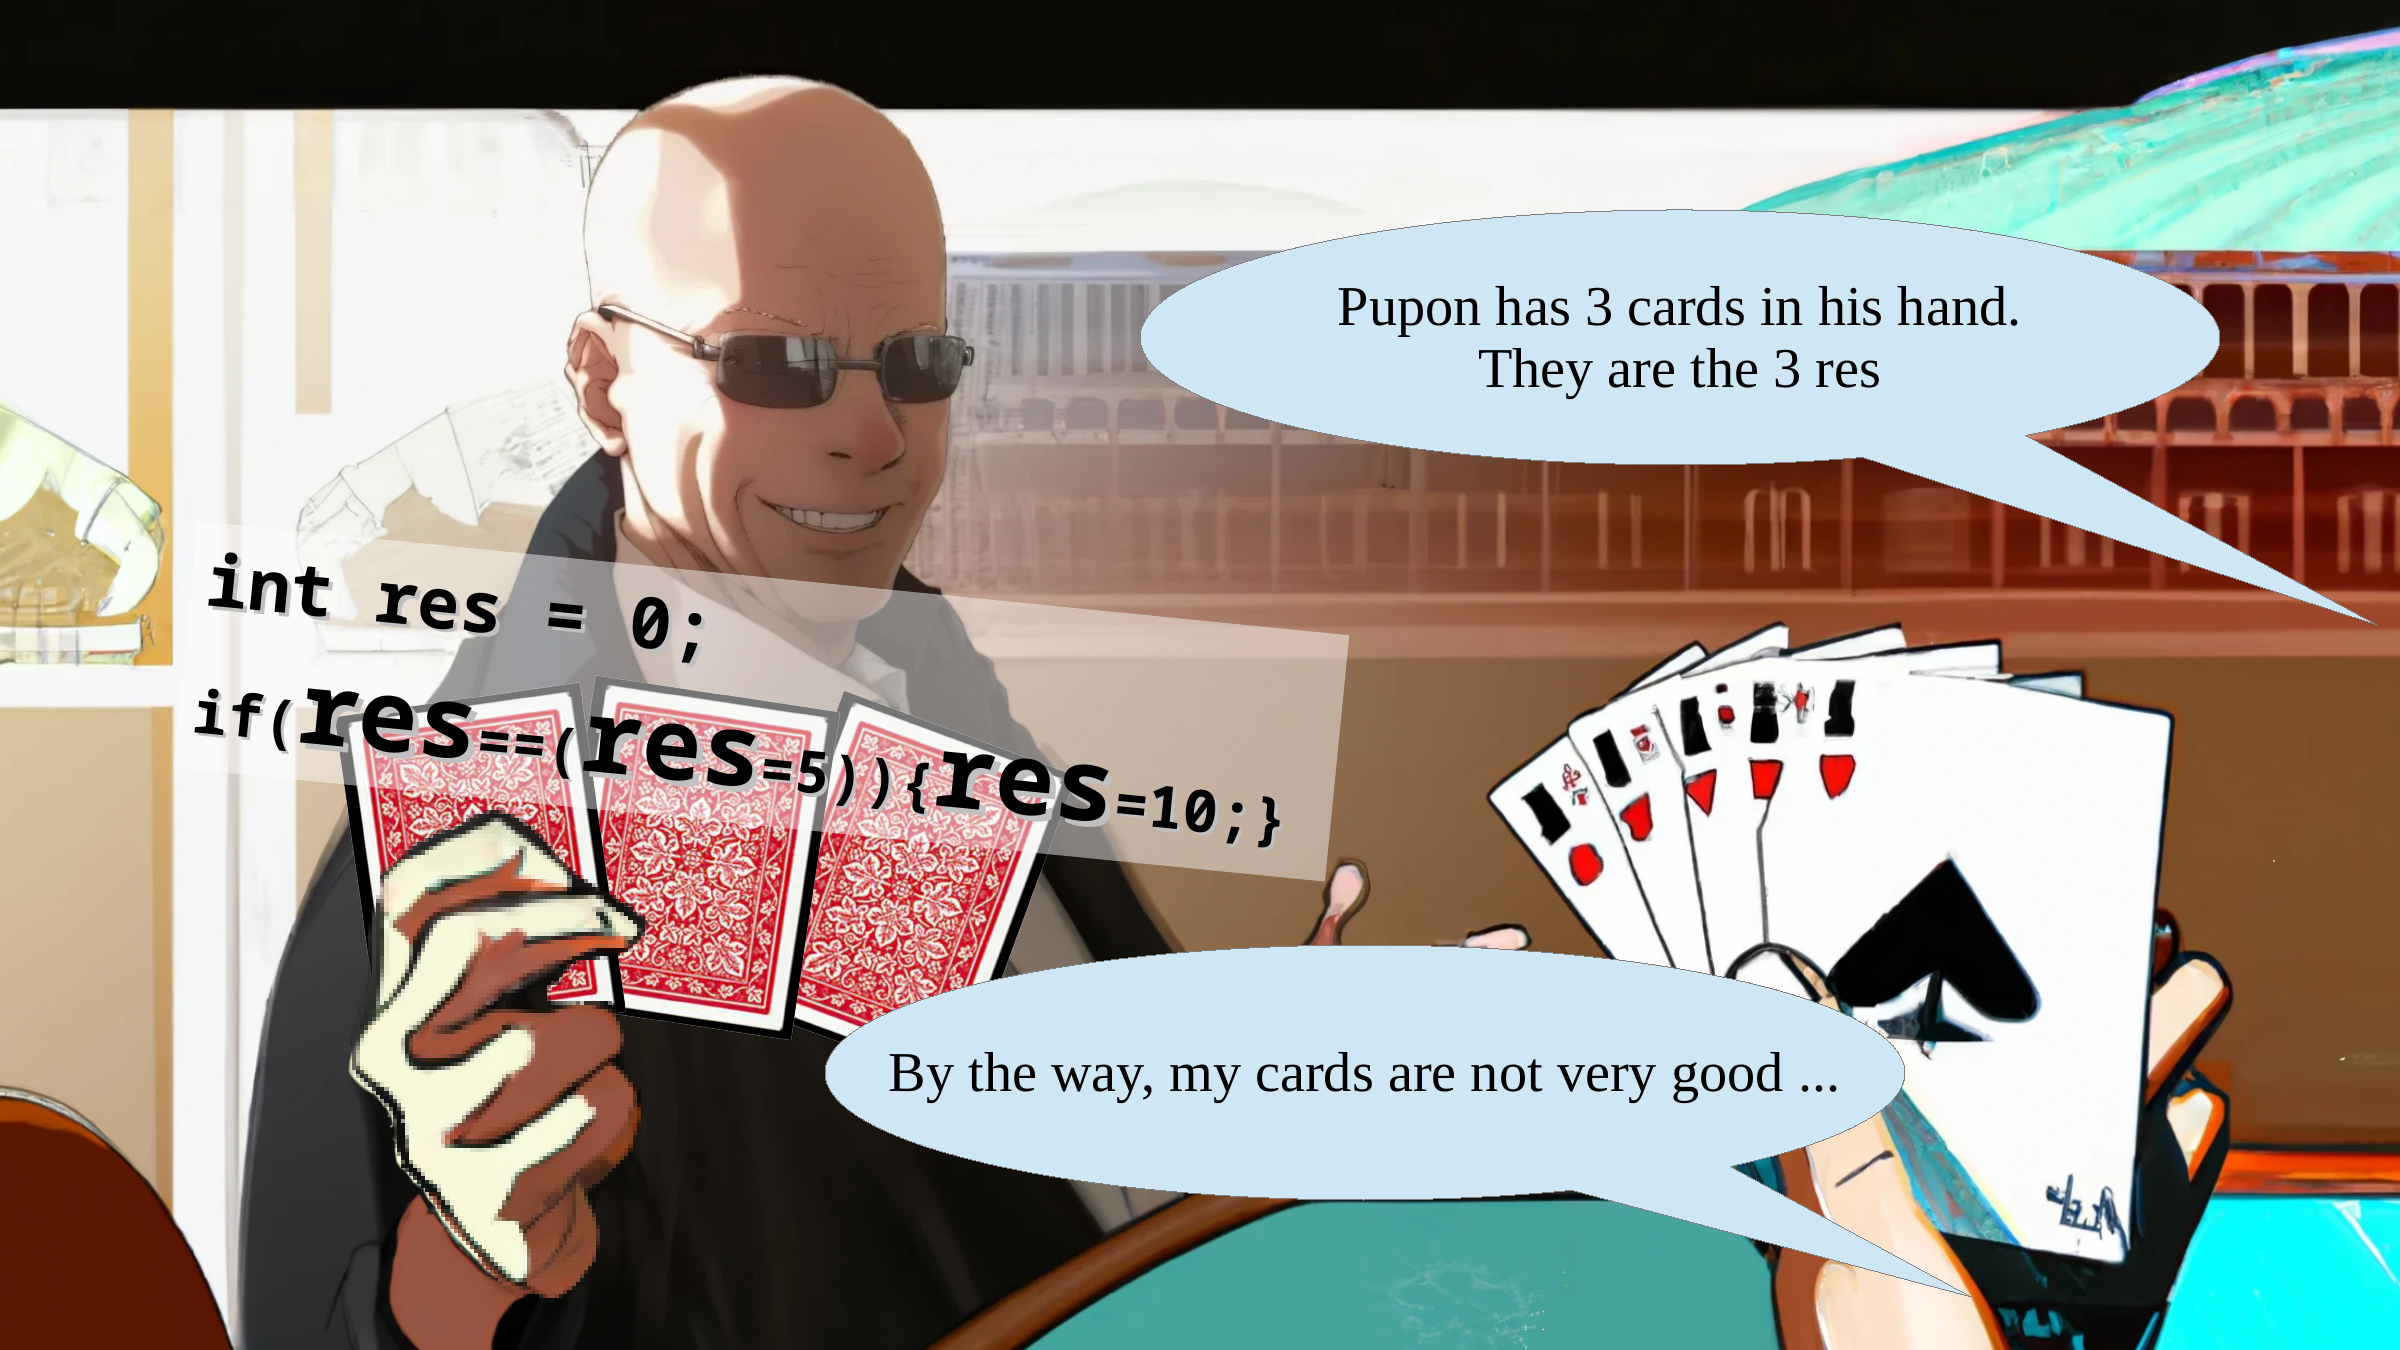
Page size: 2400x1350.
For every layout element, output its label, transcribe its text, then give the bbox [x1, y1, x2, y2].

text_box Pupon has 3 cards in his hand. They are the 3 res [1140, 209, 2378, 626]
picture [0, 0, 2400, 1350]
text_box By the way, my cards are not very good ... [825, 945, 1972, 1297]
text_box int res = 0; if(res==(res=5)){res=10;} [175, 521, 1350, 860]
